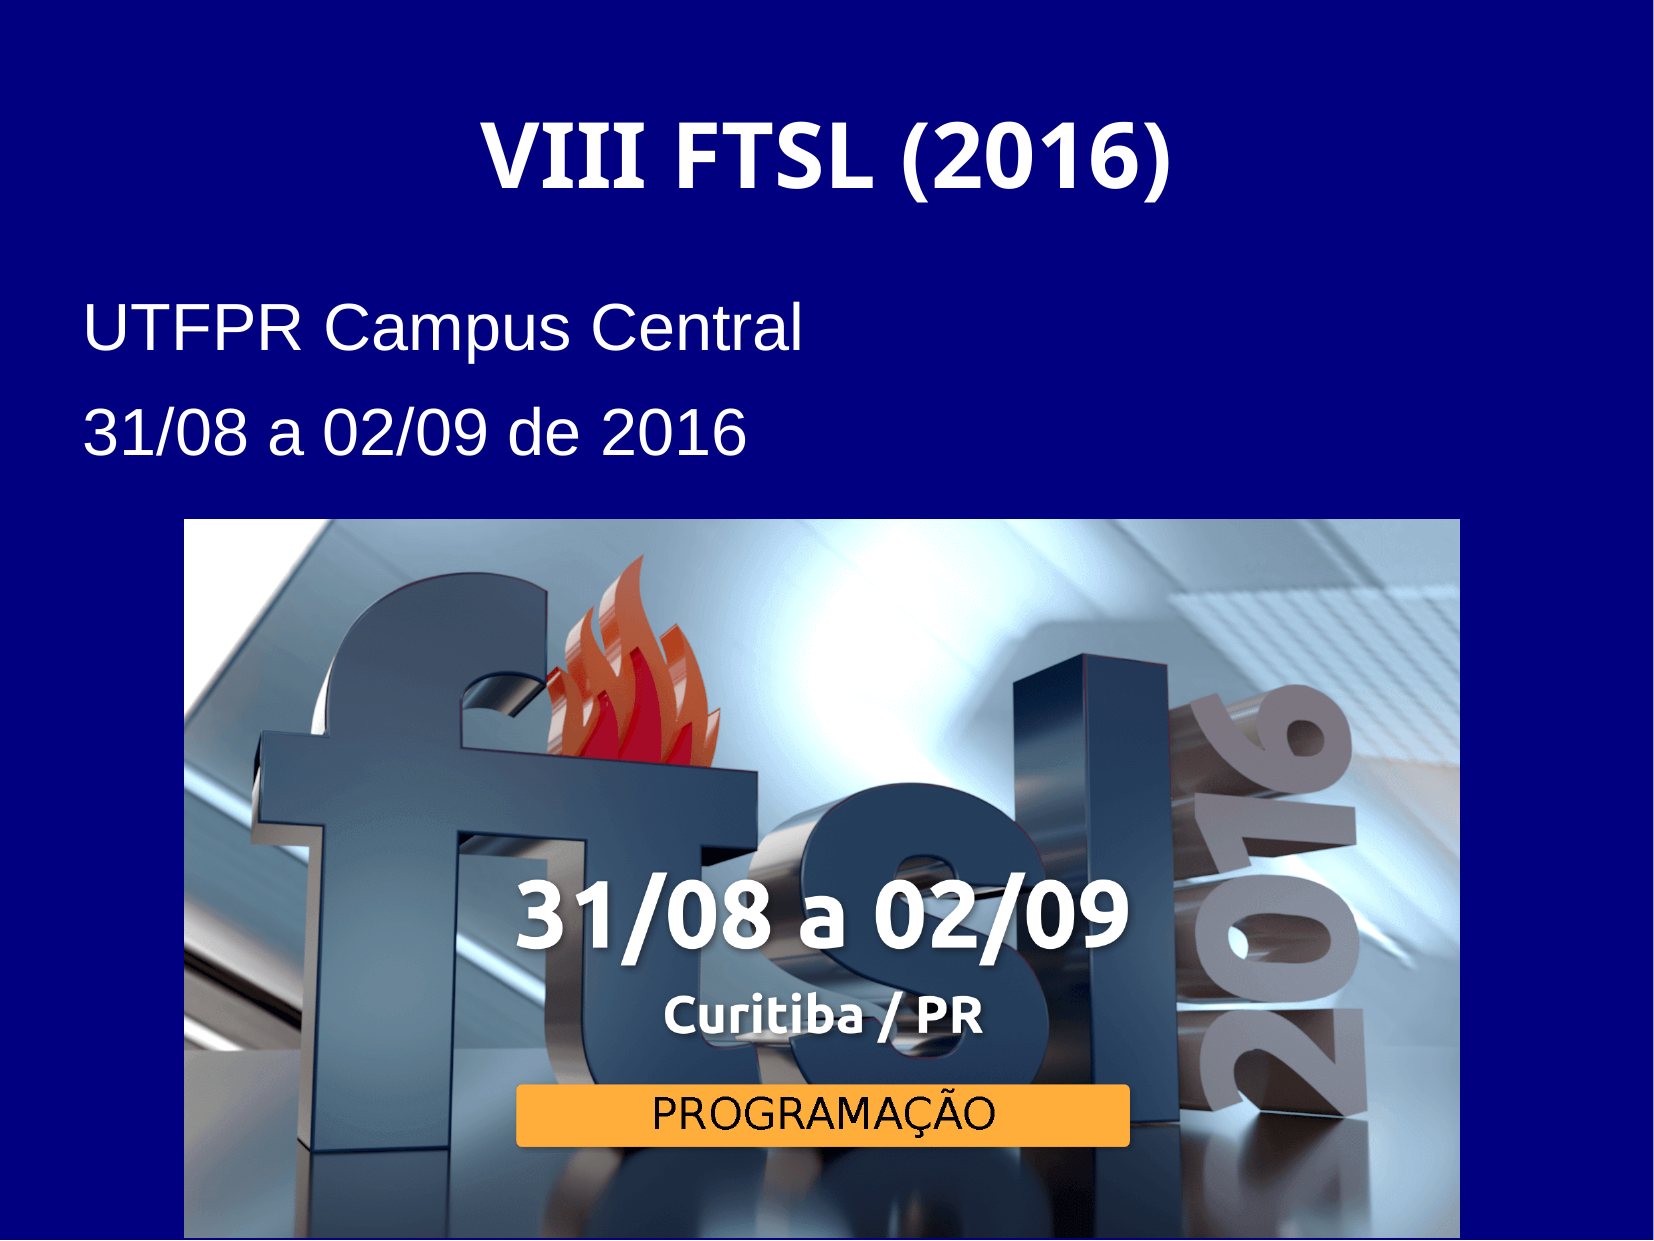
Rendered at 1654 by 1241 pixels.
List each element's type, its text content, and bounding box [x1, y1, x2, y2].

title VIII FTSL (2016) [82, 49, 1571, 257]
picture [184, 519, 1460, 1238]
list UTFPR Campus Central 31/08 a 02/09 de 2016 [82, 290, 1571, 1010]
